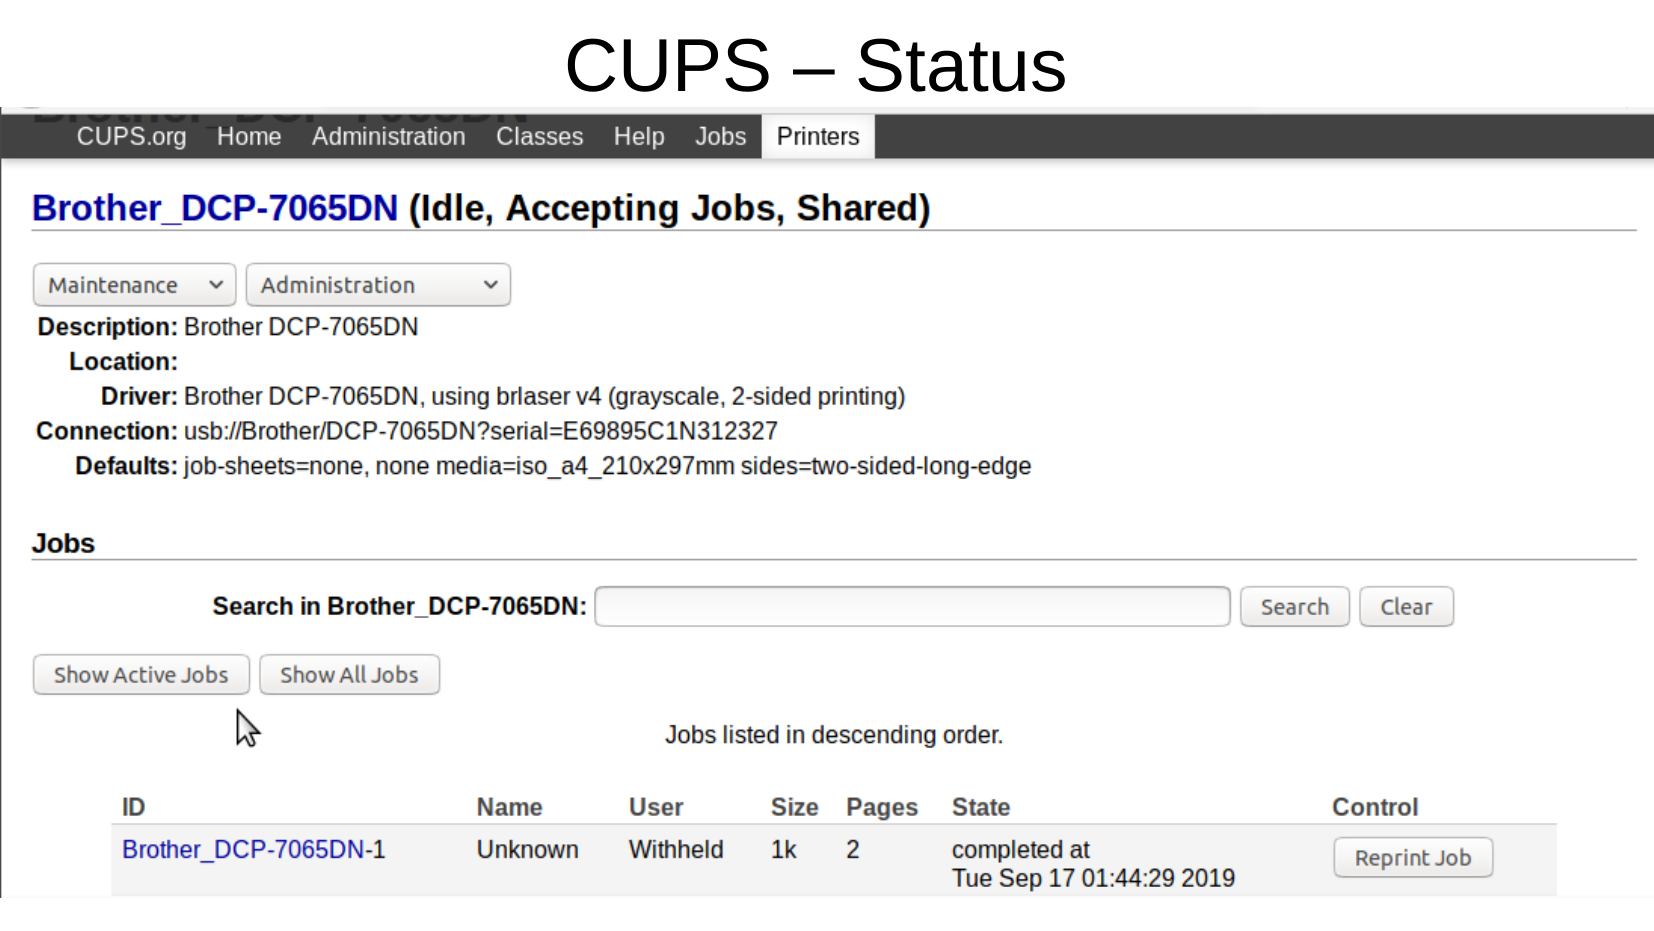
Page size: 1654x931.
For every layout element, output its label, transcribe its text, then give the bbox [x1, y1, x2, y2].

picture [0, 107, 1654, 898]
title CUPS – Status [82, 23, 1571, 107]
